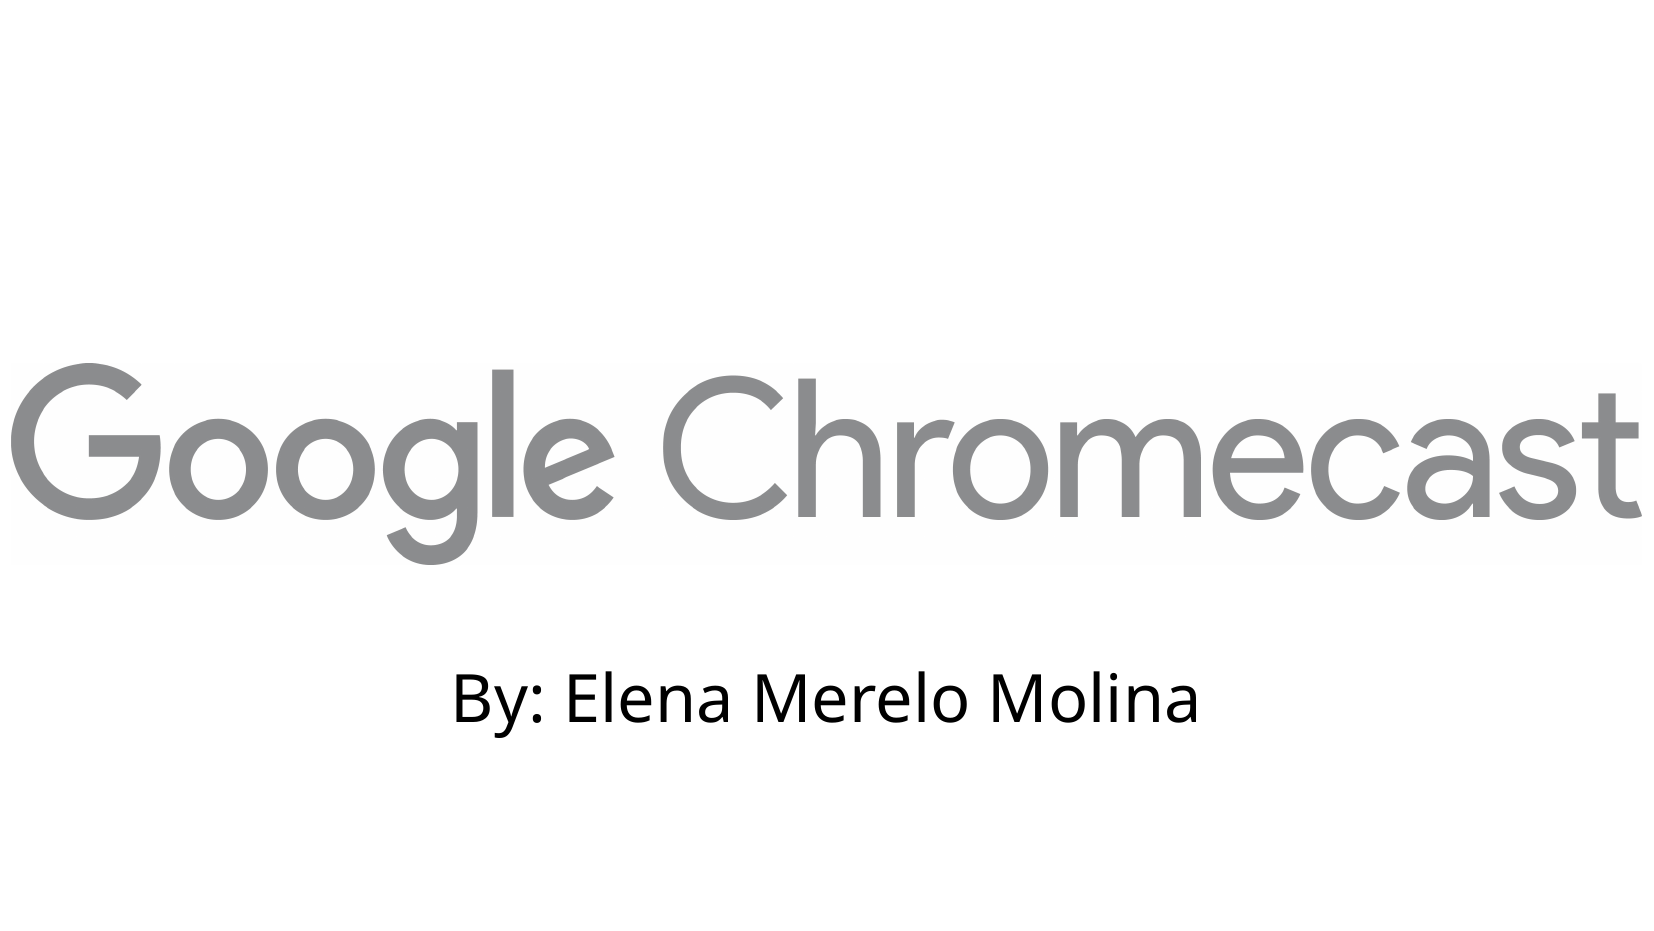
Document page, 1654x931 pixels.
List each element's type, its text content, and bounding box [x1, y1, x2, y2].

picture [11, 363, 82, 565]
picture [1571, 363, 1642, 565]
subtitle By: Elena Merelo Molina [82, 37, 1571, 757]
